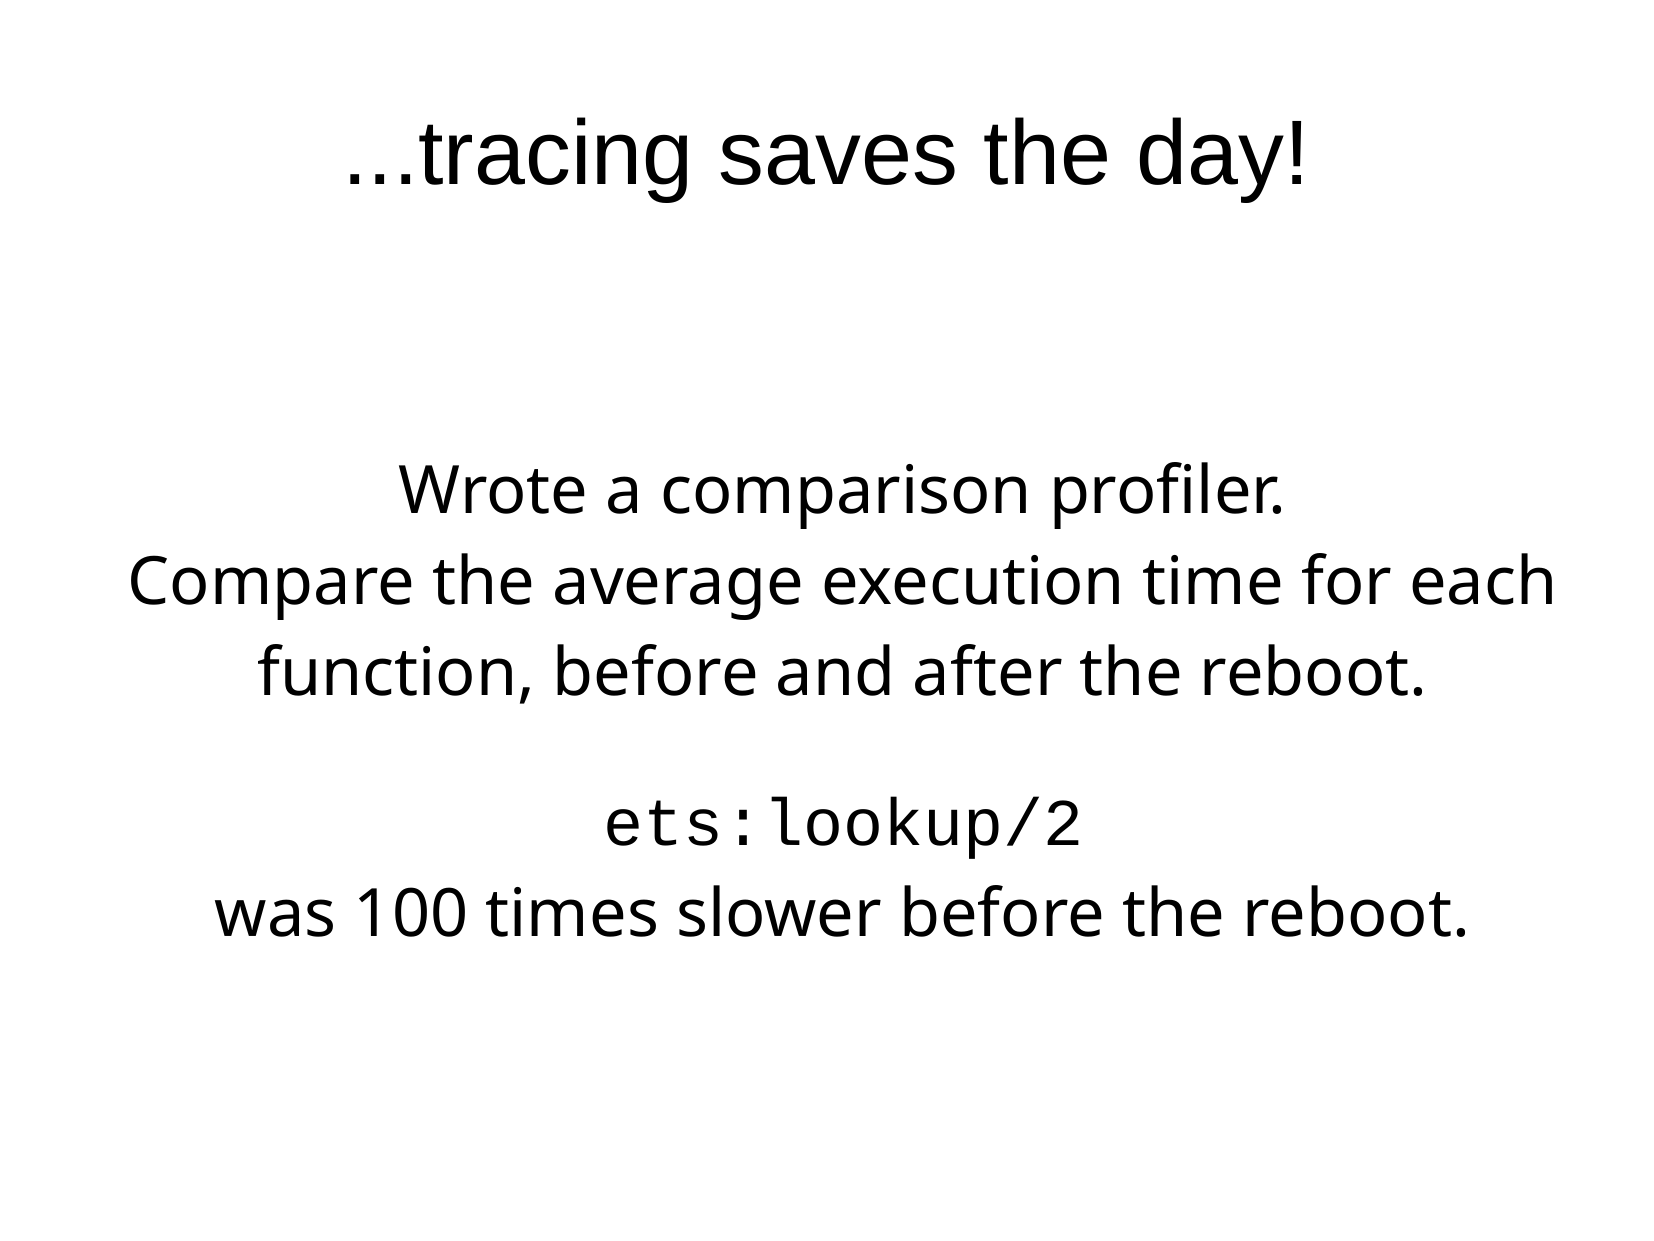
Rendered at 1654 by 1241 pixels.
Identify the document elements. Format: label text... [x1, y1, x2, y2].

subtitle Wrote a comparison profiler. Compare the average execution time for each function, before and after the reboot. ets:lookup/2 was 100 times slower before the reboot. [82, 297, 1571, 1102]
title ...tracing saves the day! [82, 56, 1571, 250]
